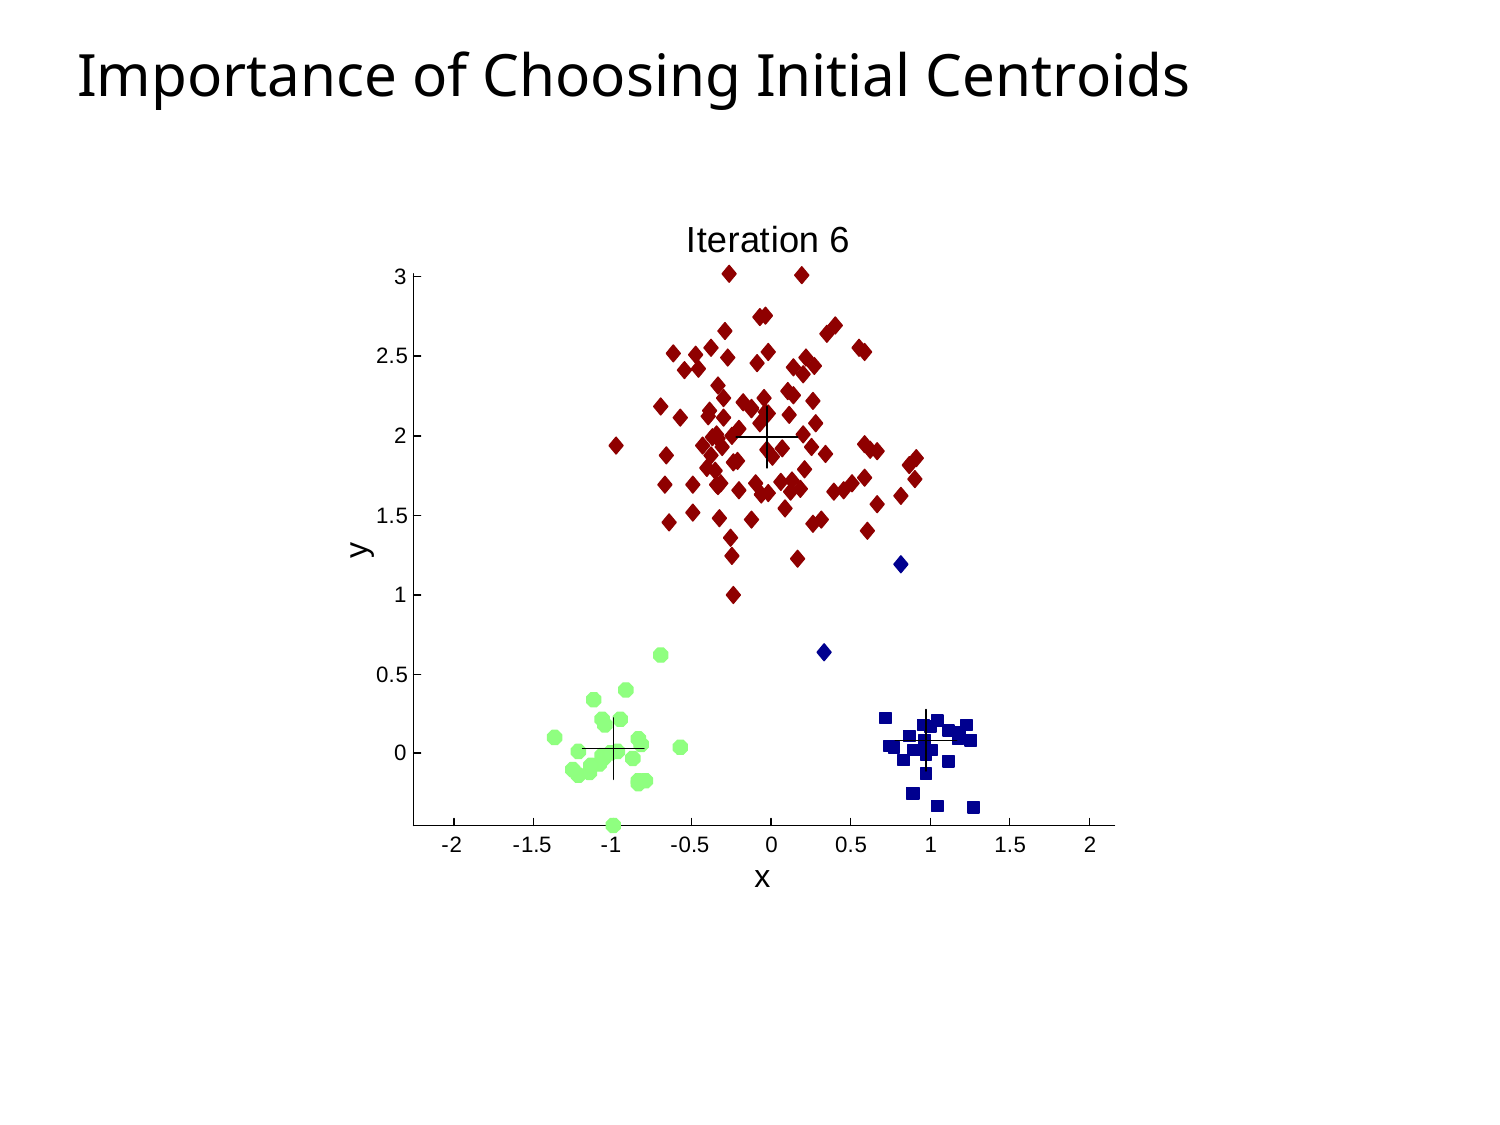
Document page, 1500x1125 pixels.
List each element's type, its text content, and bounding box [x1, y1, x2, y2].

text_box Importance of Choosing Initial Centroids [62, 24, 1421, 116]
picture [296, 222, 1204, 903]
